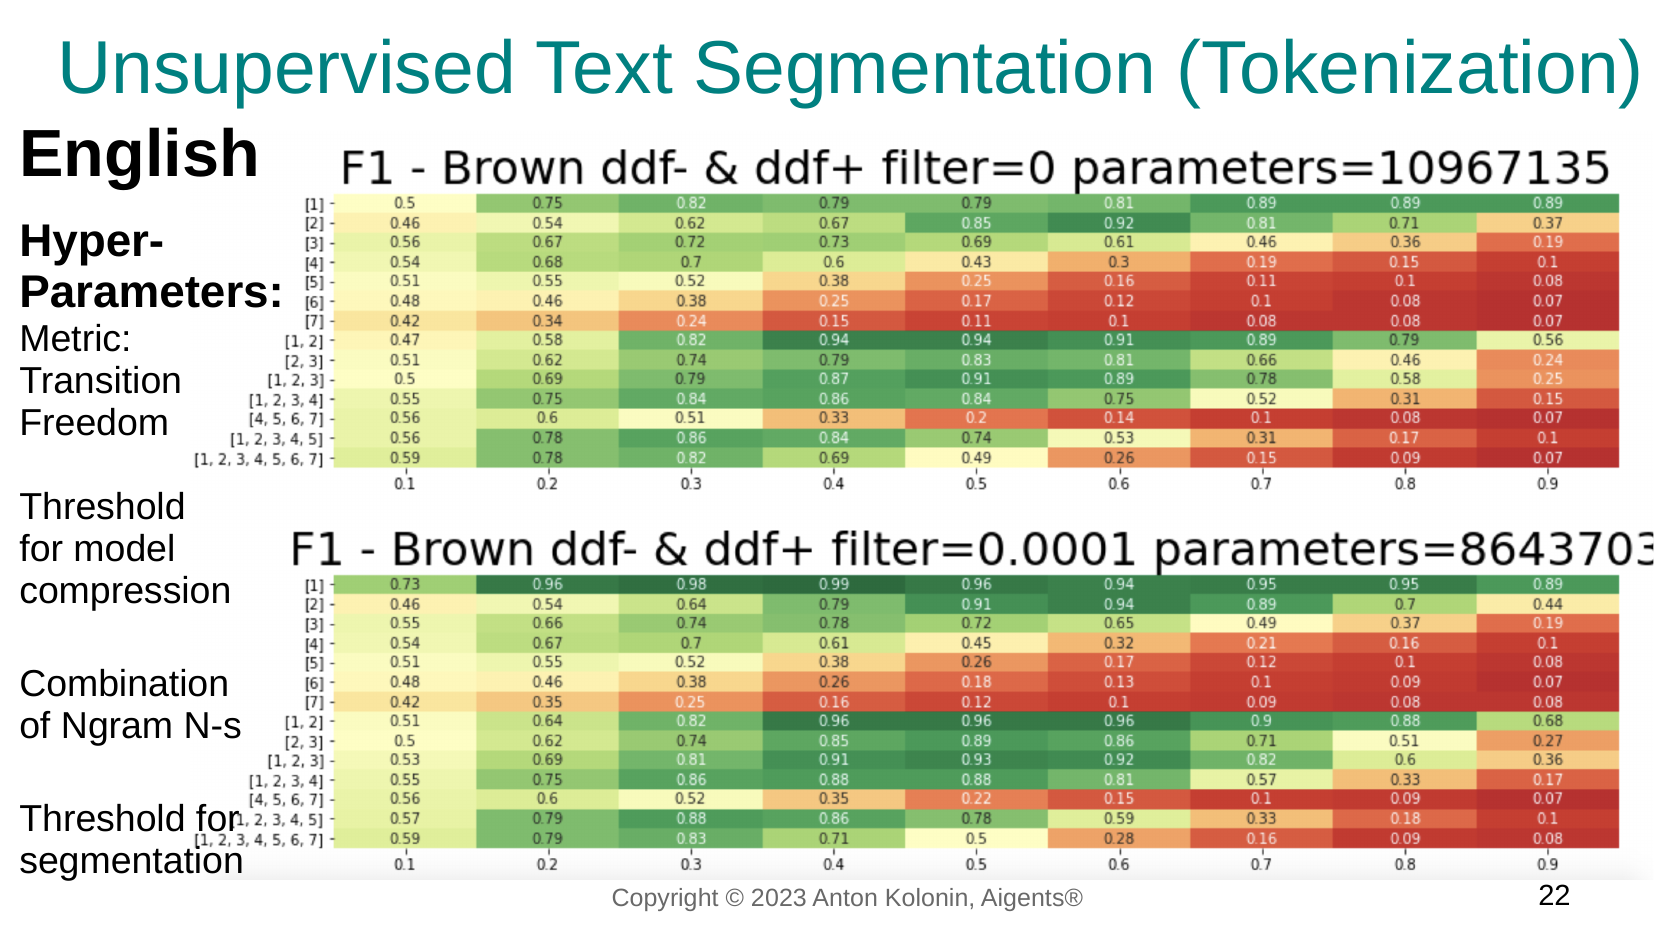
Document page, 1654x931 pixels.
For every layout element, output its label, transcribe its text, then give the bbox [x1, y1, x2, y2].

text_box English Hyper- Parameters: Metric: Transition Freedom Threshold for model compression Combination of Ngram N-s Threshold for segmentation [4, 109, 299, 899]
text_box Unsupervised Text Segmentation (Tokenization) [0, 0, 1653, 135]
picture [299, 131, 1654, 880]
